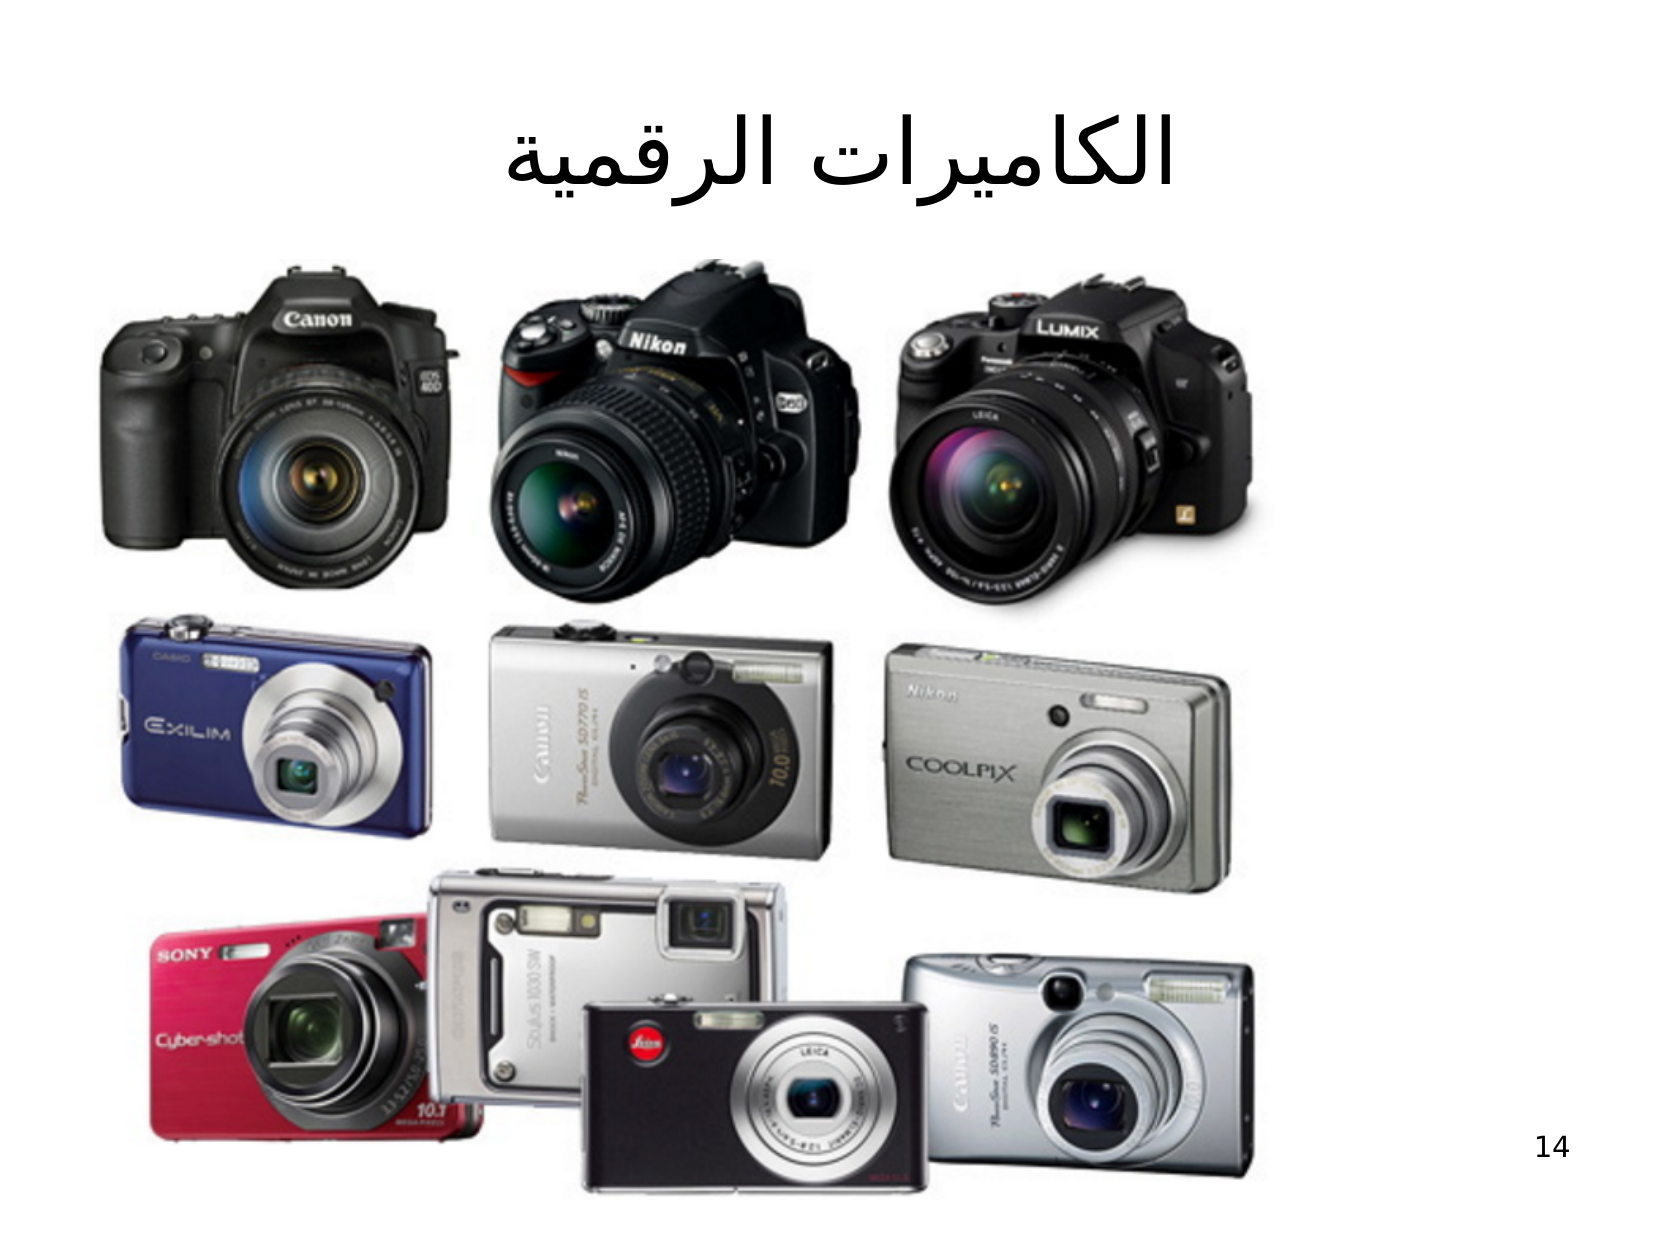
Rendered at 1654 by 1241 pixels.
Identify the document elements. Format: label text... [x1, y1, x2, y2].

picture [94, 259, 1276, 1214]
title الكاميرات الرقمية [82, 49, 1571, 257]
